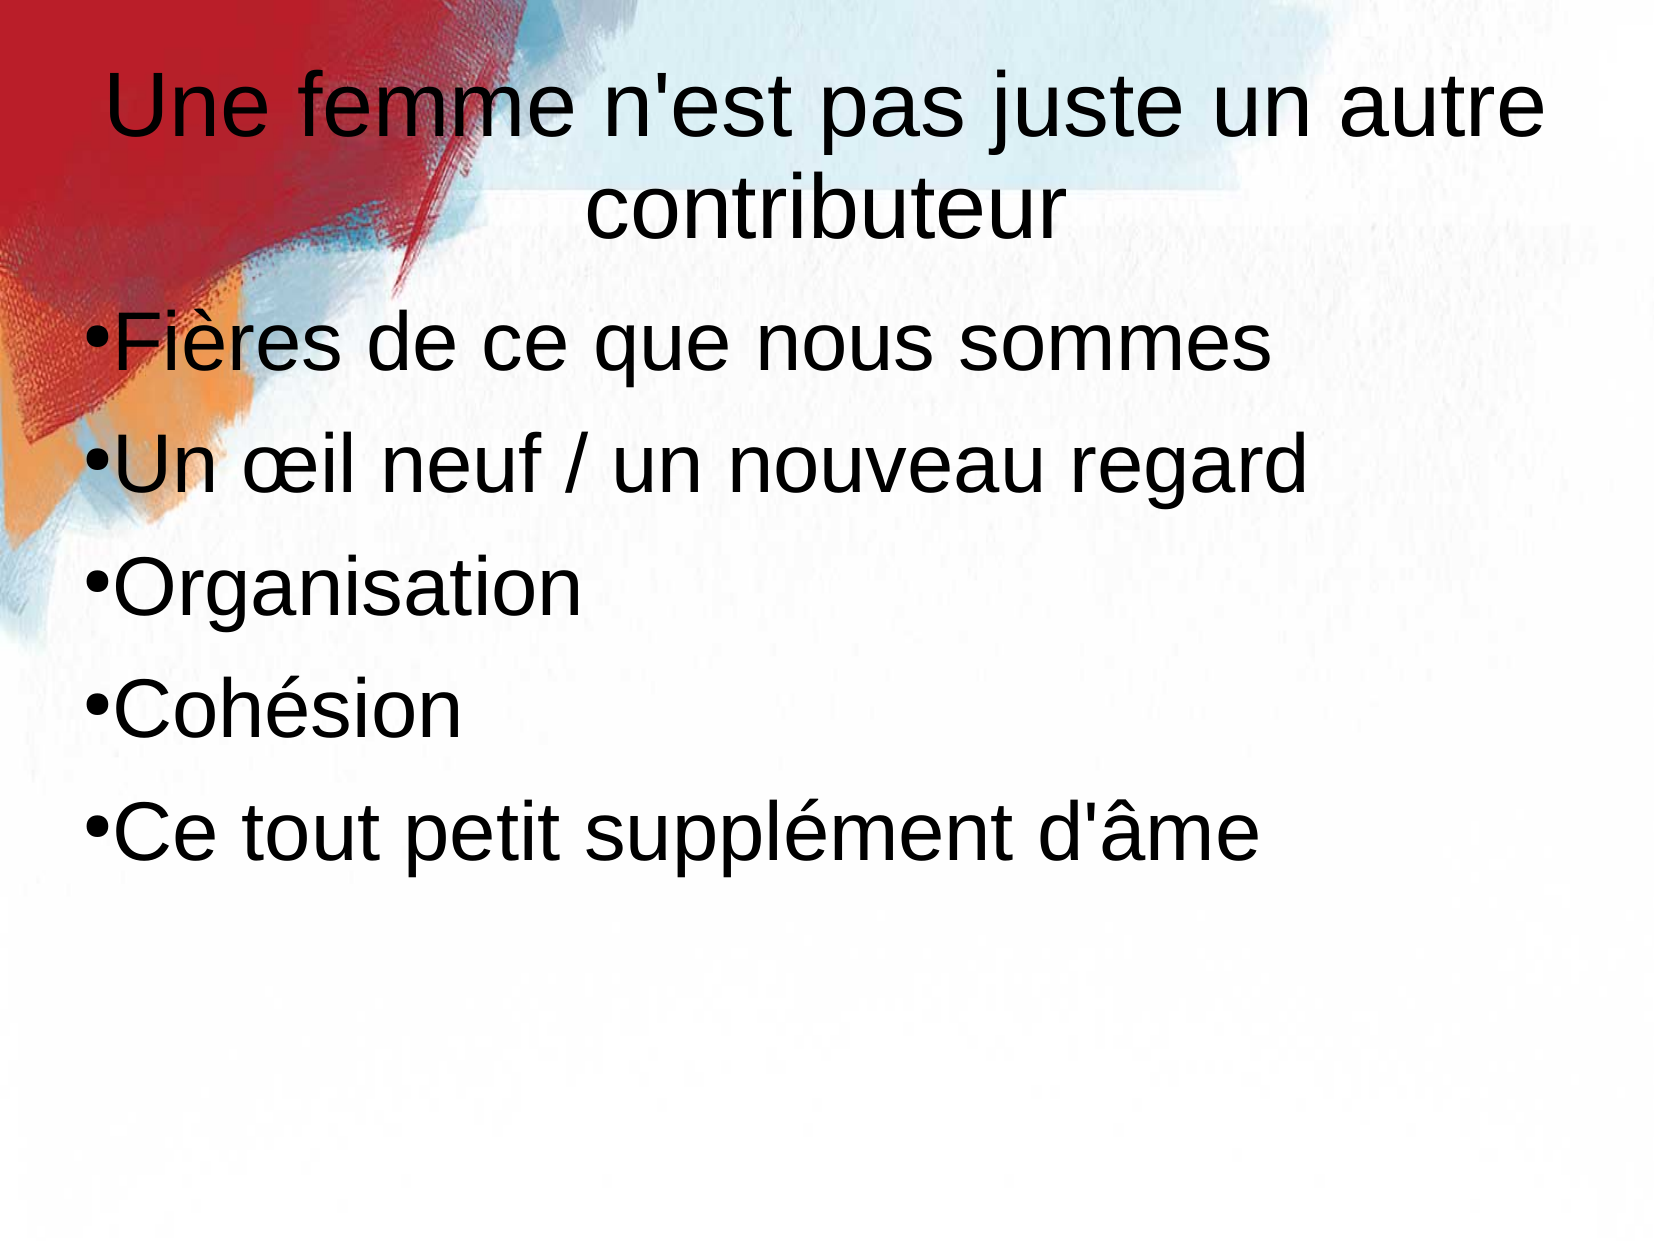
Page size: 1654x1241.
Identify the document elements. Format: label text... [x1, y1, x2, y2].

list Fières de ce que nous sommes Un œil neuf / un nouveau regard Organisation Cohésion Ce tout petit supplément d'âme [82, 290, 1571, 1010]
title Une femme n'est pas juste un autre contributeur [82, 46, 1571, 260]
picture [0, 0, 1654, 1241]
